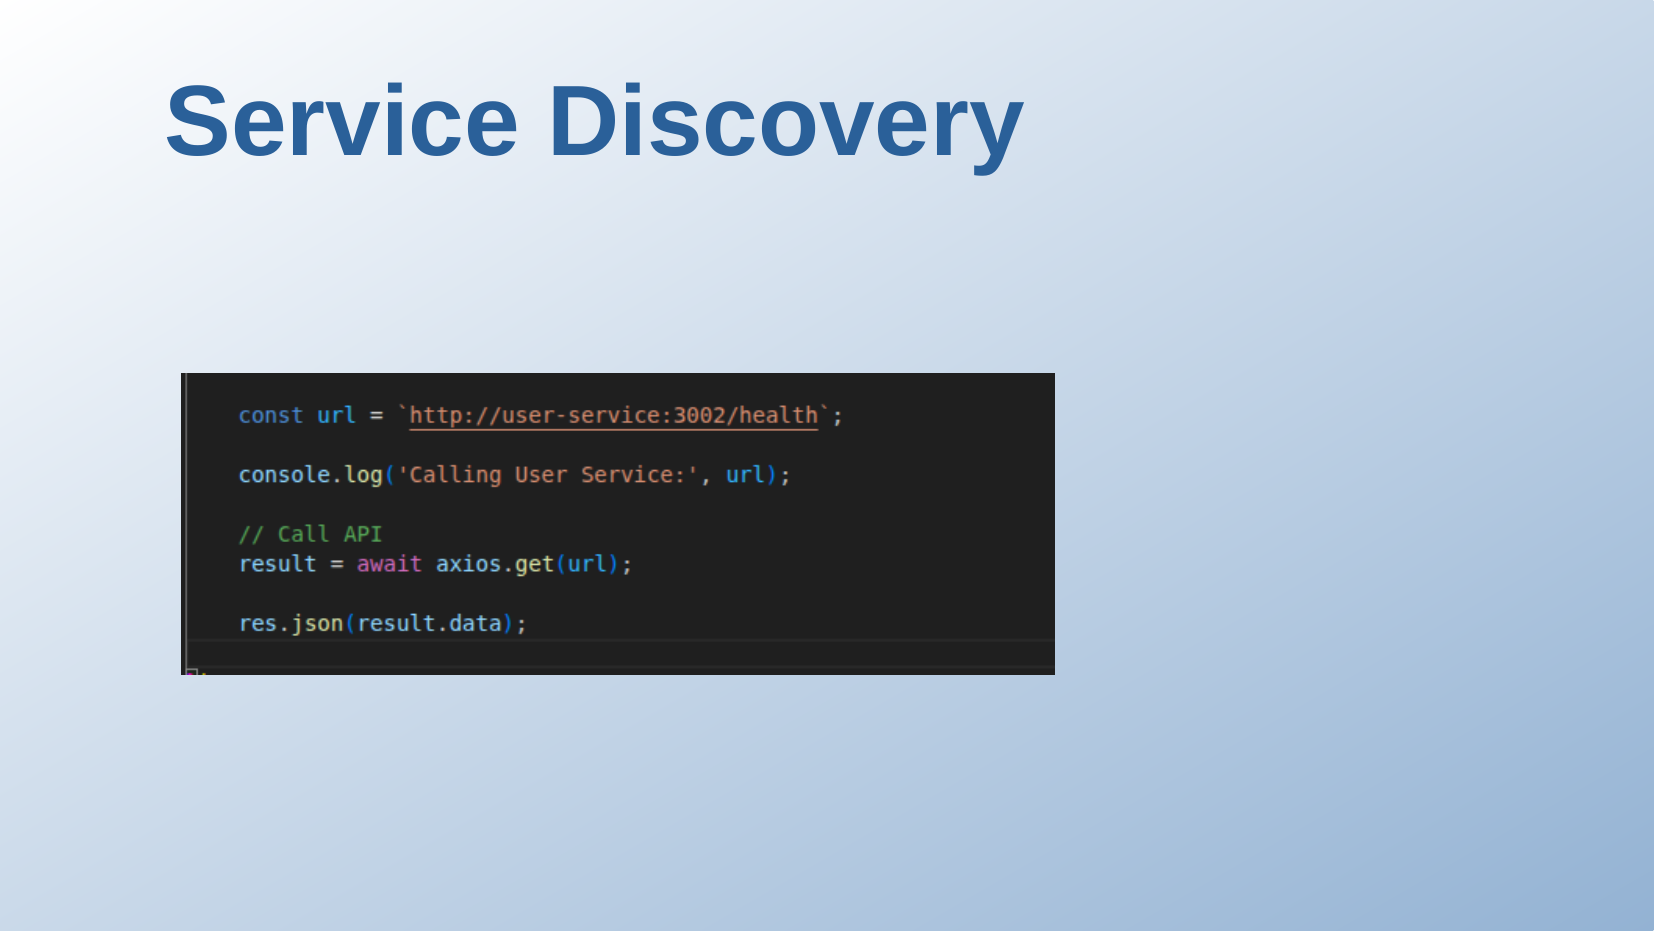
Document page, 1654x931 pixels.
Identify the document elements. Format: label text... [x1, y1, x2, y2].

picture [181, 373, 1055, 676]
text_box Service Discovery [149, 57, 1463, 192]
